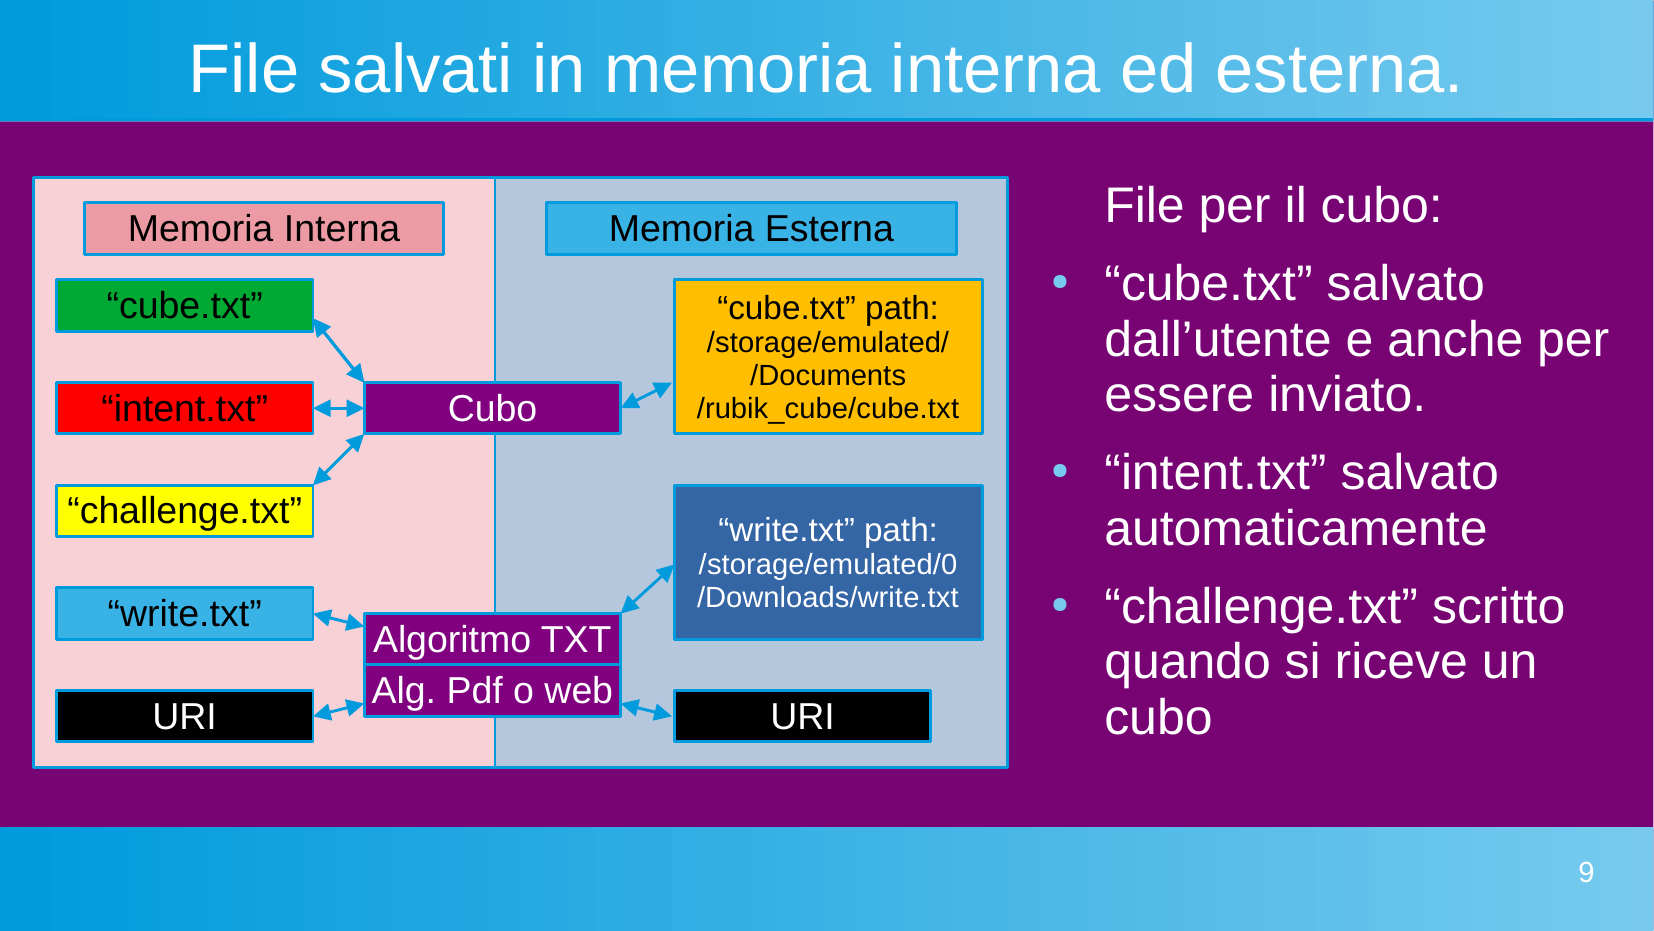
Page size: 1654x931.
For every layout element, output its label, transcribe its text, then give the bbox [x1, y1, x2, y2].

text_box “challenge.txt” [56, 485, 313, 537]
text_box “intent.txt” [56, 382, 313, 434]
text_box [33, 177, 1008, 768]
text_box Alg. Pdf o web [364, 664, 621, 717]
text_box “write.txt” path: /storage/emulated/0 /Downloads/write.txt [674, 485, 983, 640]
text_box Memoria Interna [84, 202, 444, 255]
text_box “write.txt” [56, 587, 313, 640]
text_box “cube.txt” [56, 279, 313, 332]
text_box Algoritmo TXT [364, 613, 621, 664]
text_box Memoria Esterna [546, 202, 957, 255]
text_box URI [56, 690, 313, 742]
text_box “cube.txt” path: /storage/emulated/ /Documents /rubik_cube/cube.txt [674, 279, 983, 434]
text_box Cubo [364, 382, 621, 434]
title File salvati in memoria interna ed esterna. [59, 29, 1595, 108]
list File per il cubo: “cube.txt” salvato dall’utente e anche per essere inviato. “intent.txt” salvato automaticamente “challenge.txt” scritto quando si riceve un cubo [1033, 177, 1625, 768]
text_box URI [674, 690, 931, 742]
